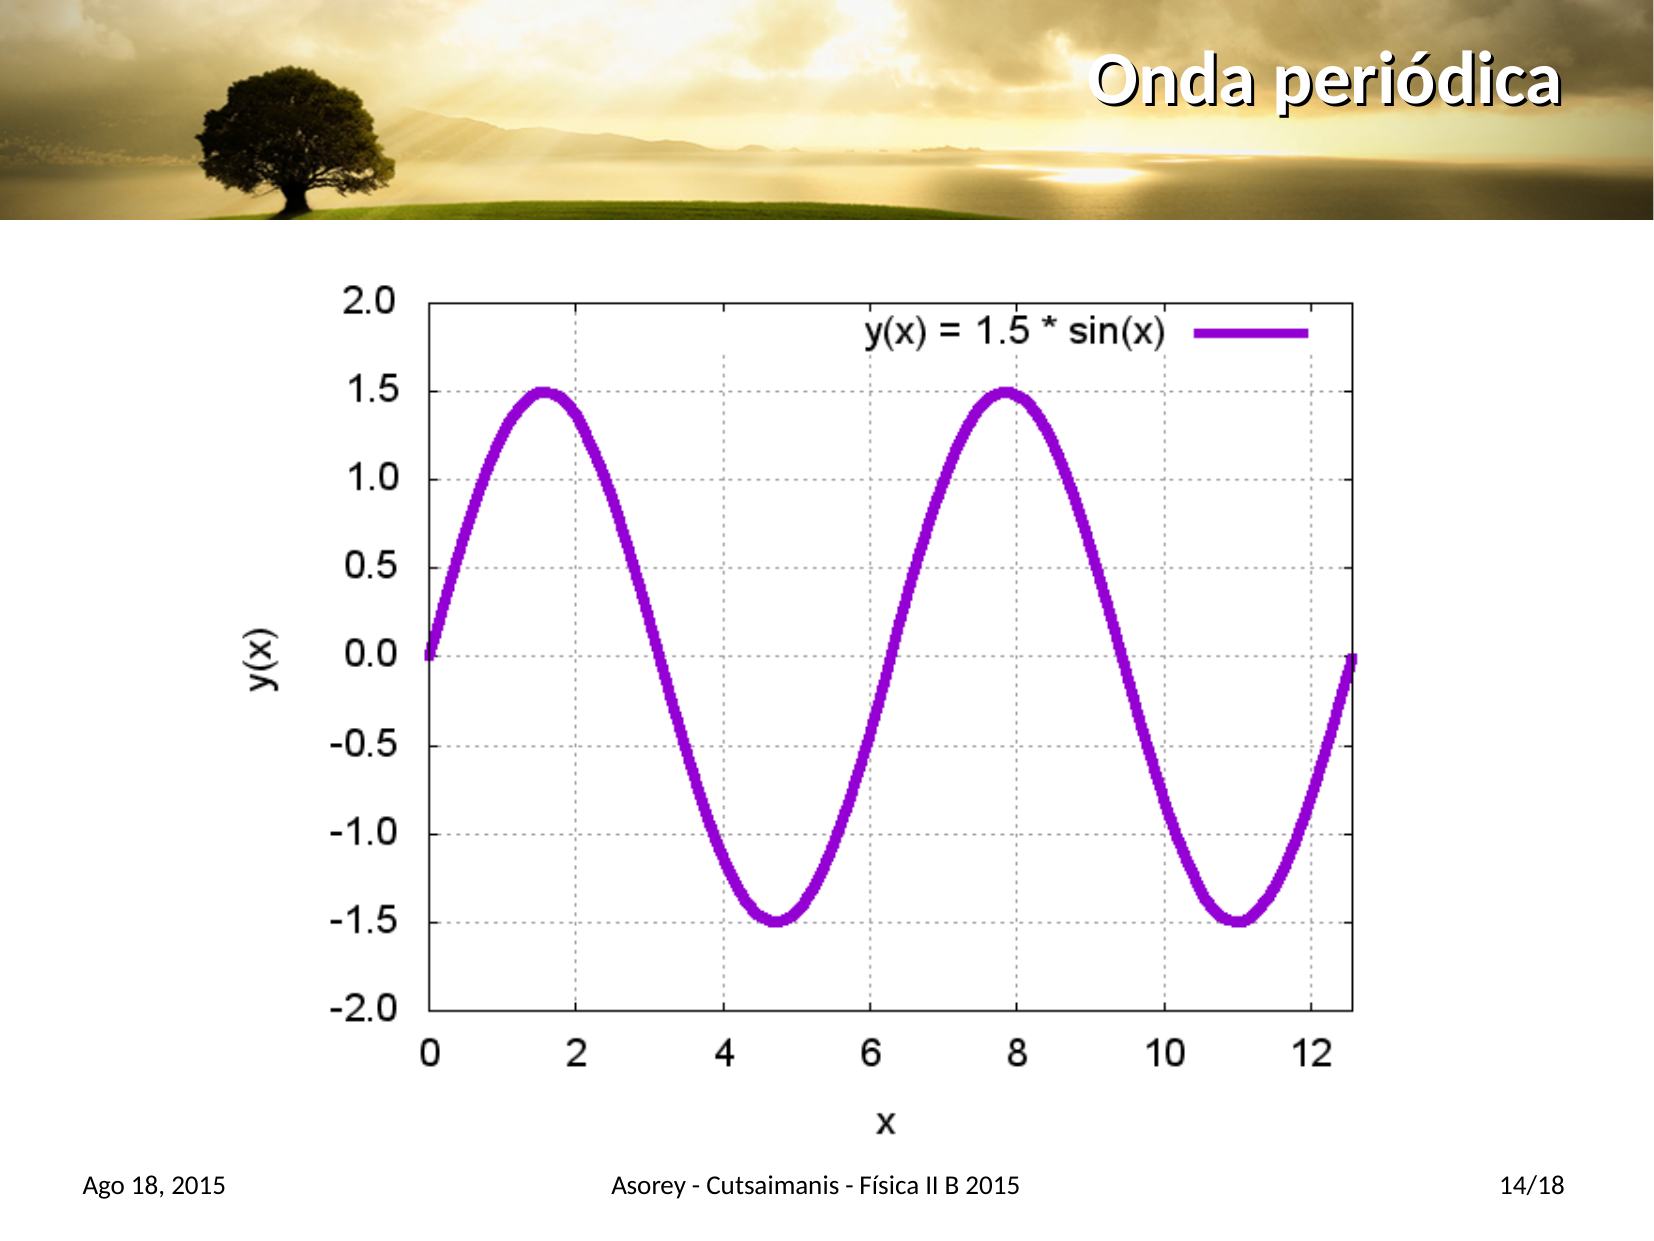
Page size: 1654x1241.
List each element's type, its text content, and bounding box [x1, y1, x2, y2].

picture [226, 254, 1427, 1156]
title Onda periódica [75, 19, 1564, 151]
picture [0, 0, 1654, 220]
